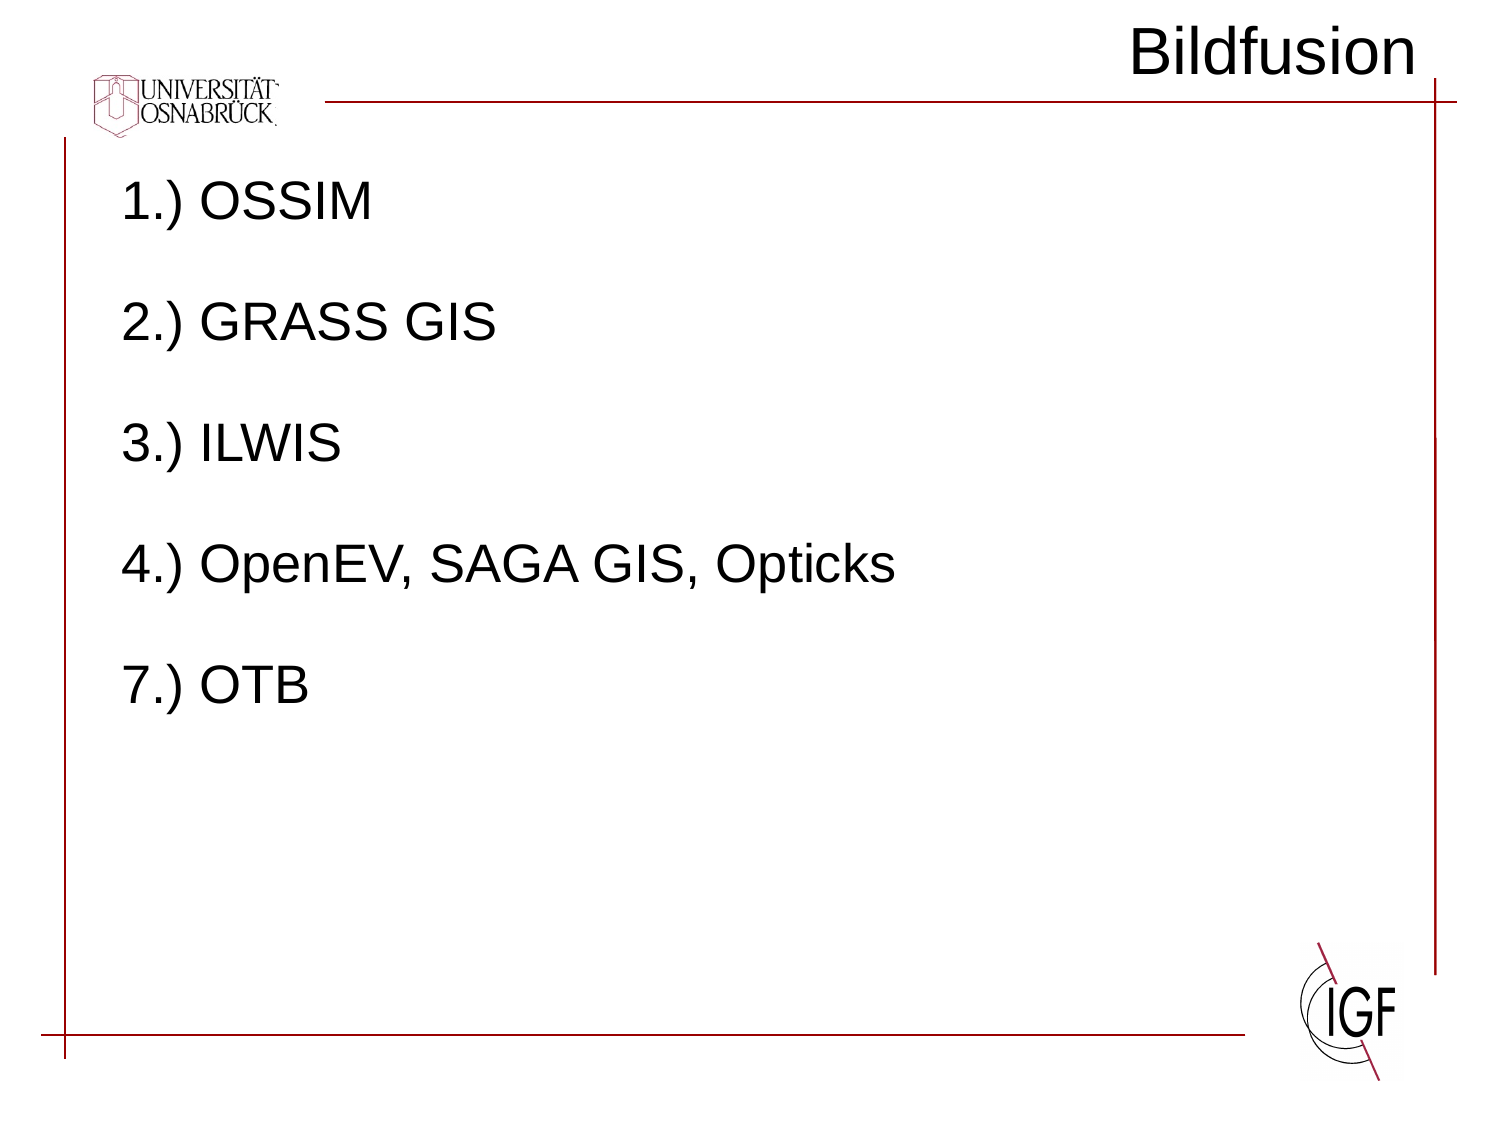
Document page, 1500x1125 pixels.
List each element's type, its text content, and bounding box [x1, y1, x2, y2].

picture [93, 75, 279, 138]
picture [1300, 1004, 1404, 1081]
subtitle 1.) OSSIM 2.) GRASS GIS 3.) ILWIS 4.) OpenEV, SAGA GIS, Opticks 7.) OTB [96, 170, 1447, 1004]
title Bildfusion [290, 13, 1418, 89]
